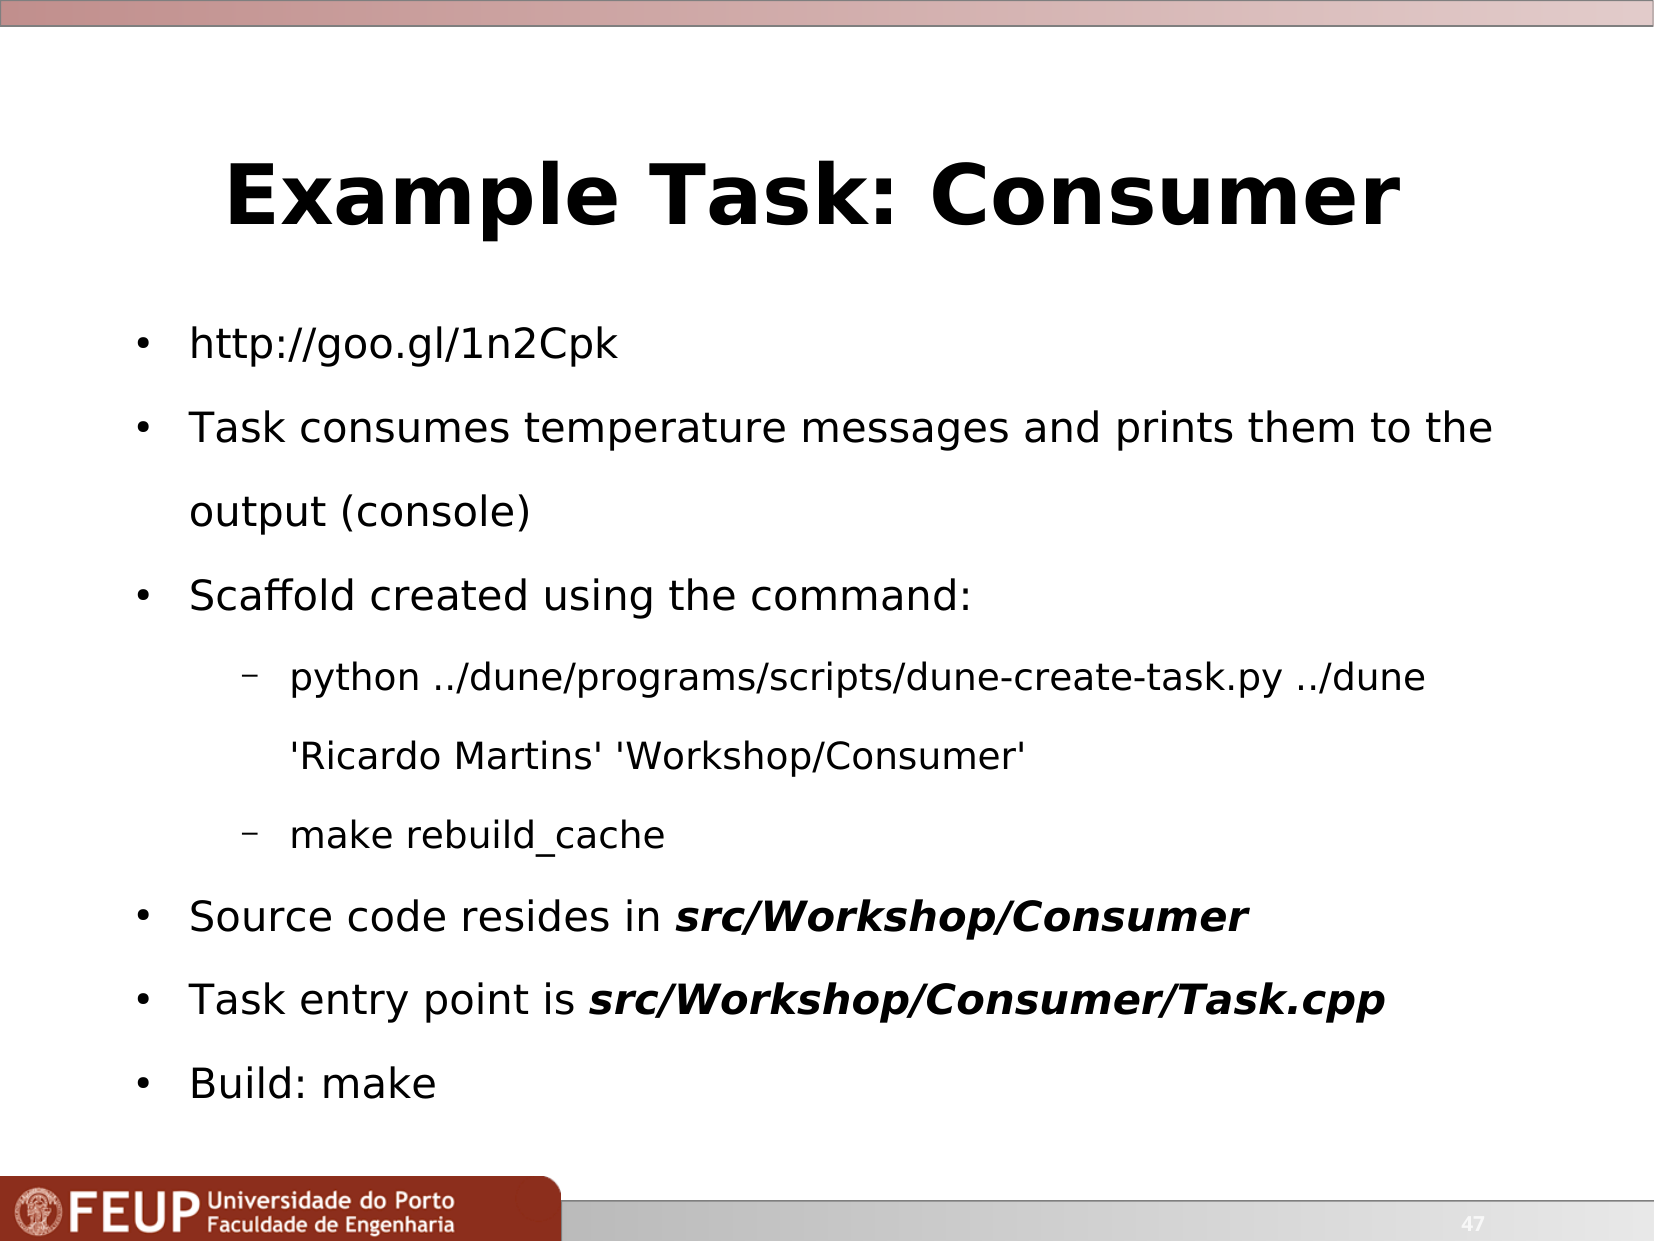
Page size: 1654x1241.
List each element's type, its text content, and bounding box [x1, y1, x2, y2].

picture [0, 1176, 561, 1241]
title Example Task: Consumer [118, 112, 1506, 281]
list http://goo.gl/1n2Cpk Task consumes temperature messages and prints them to the output (console) Scaffold created using the command: python ../dune/programs/scripts/dune-create-task.py ../dune 'Ricardo Martins' 'Workshop/Consumer' make rebuild_cache Source code resides in src/Workshop/Consumer Task entry point is src/Workshop/Consumer/Task.cpp Build: make [118, 319, 1571, 1109]
